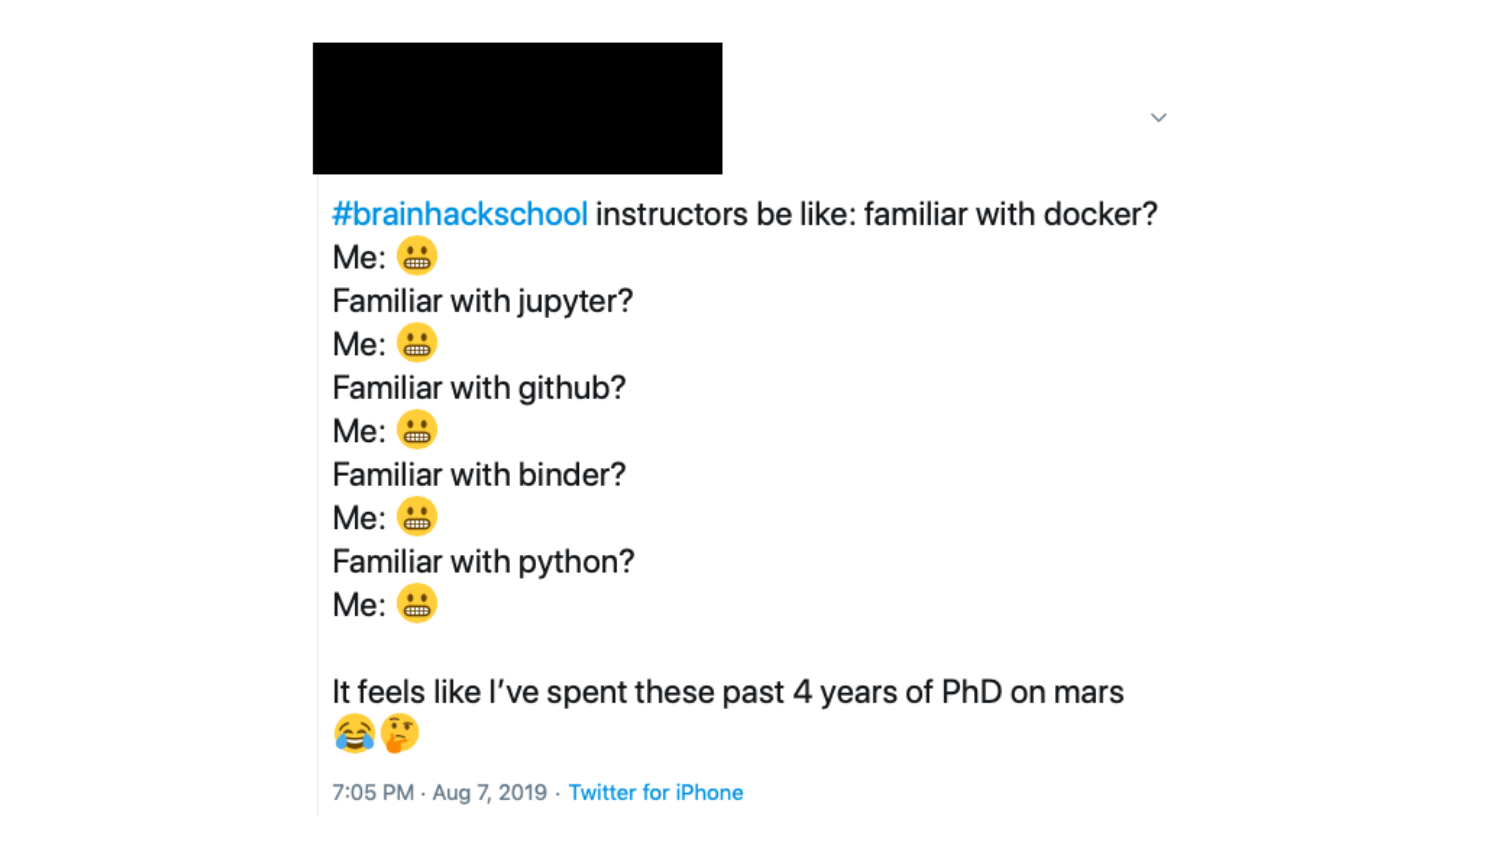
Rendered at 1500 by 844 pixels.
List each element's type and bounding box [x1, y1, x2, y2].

picture [290, 24, 1209, 819]
